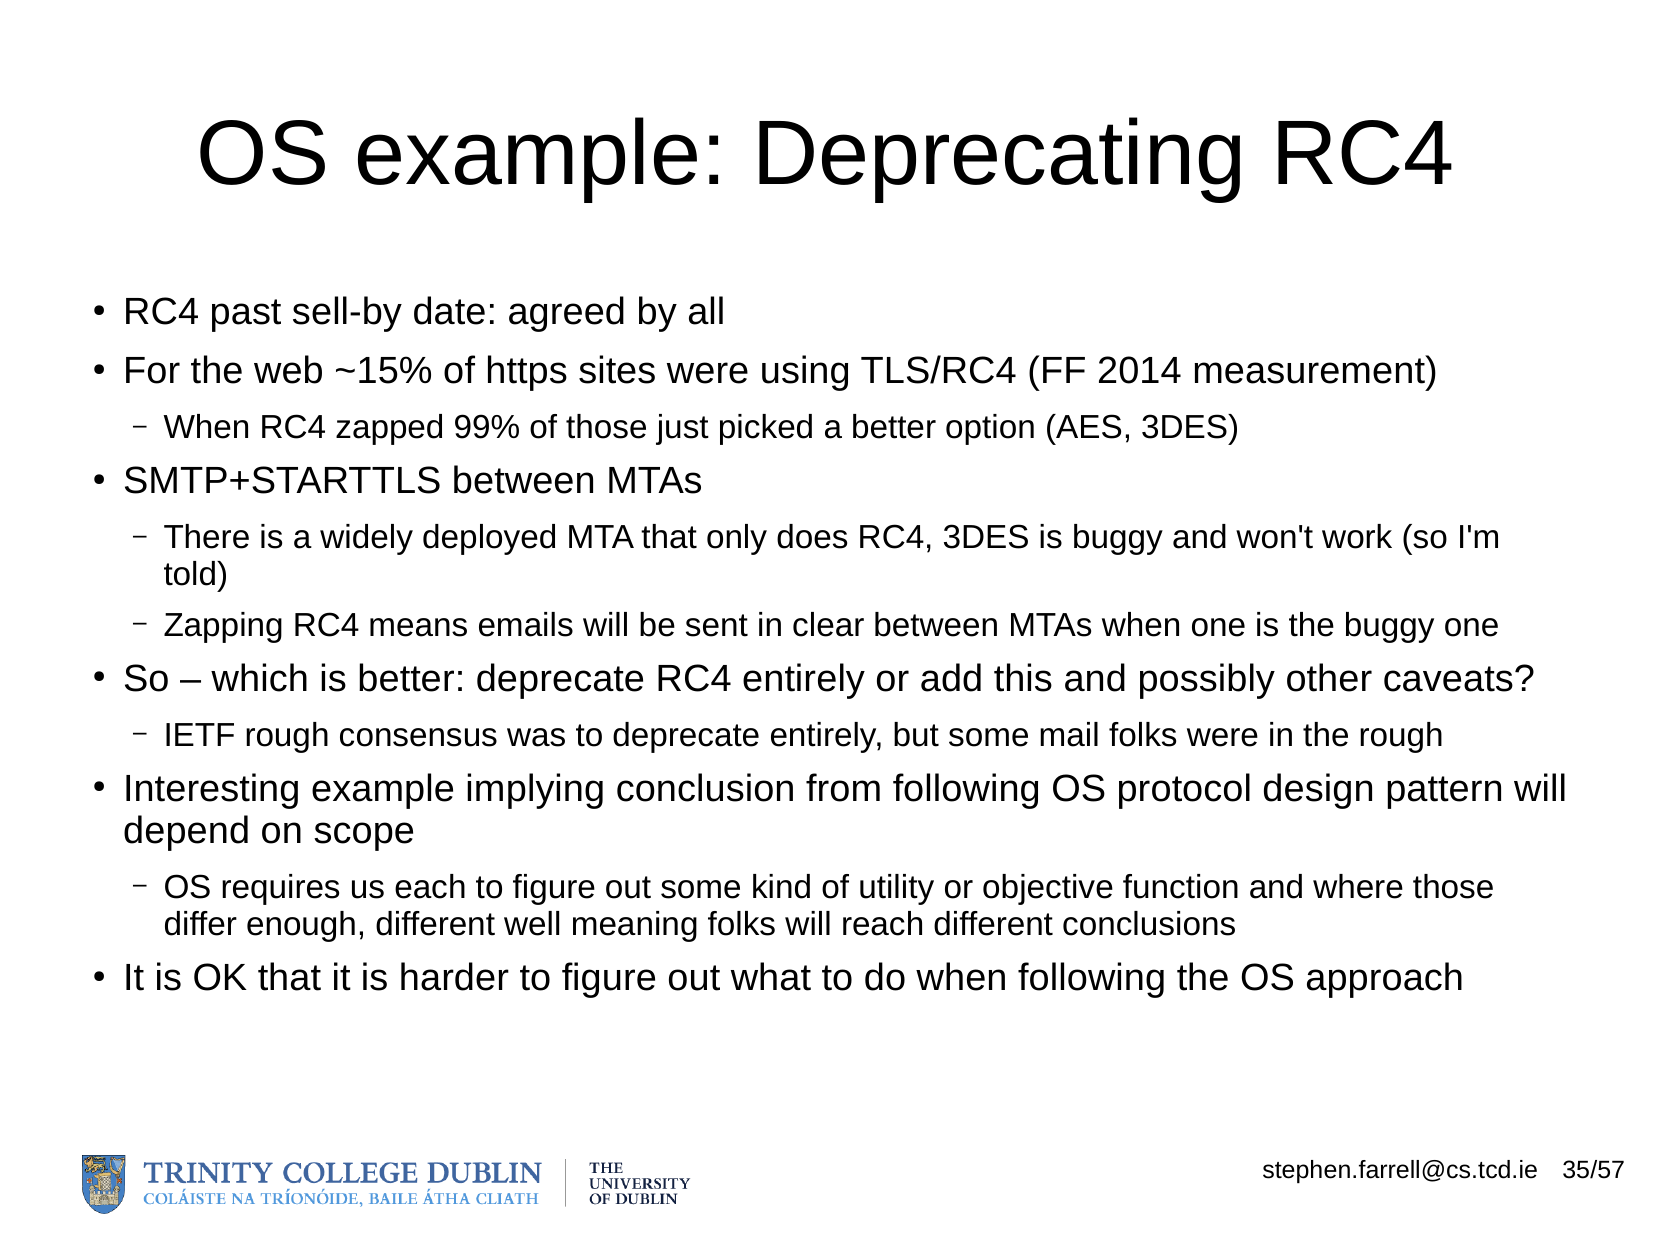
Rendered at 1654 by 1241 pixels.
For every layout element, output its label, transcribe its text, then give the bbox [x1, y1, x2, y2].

title OS example: Deprecating RC4 [82, 49, 1571, 257]
list RC4 past sell-by date: agreed by all For the web ~15% of https sites were using TLS/RC4 (FF 2014 measurement) When RC4 zapped 99% of those just picked a better option (AES, 3DES) SMTP+STARTTLS between MTAs There is a widely deployed MTA that only does RC4, 3DES is buggy and won't work (so I'm told) Zapping RC4 means emails will be sent in clear between MTAs when one is the buggy one So – which is better: deprecate RC4 entirely or add this and possibly other caveats? IETF rough consensus was to deprecate entirely, but some mail folks were in the rough Interesting example implying conclusion from following OS protocol design pattern will depend on scope OS requires us each to figure out some kind of utility or objective function and where those differ enough, different well meaning folks will reach different conclusions It is OK that it is harder to figure out what to do when following the OS approach [82, 290, 1571, 1010]
picture [82, 1155, 694, 1214]
